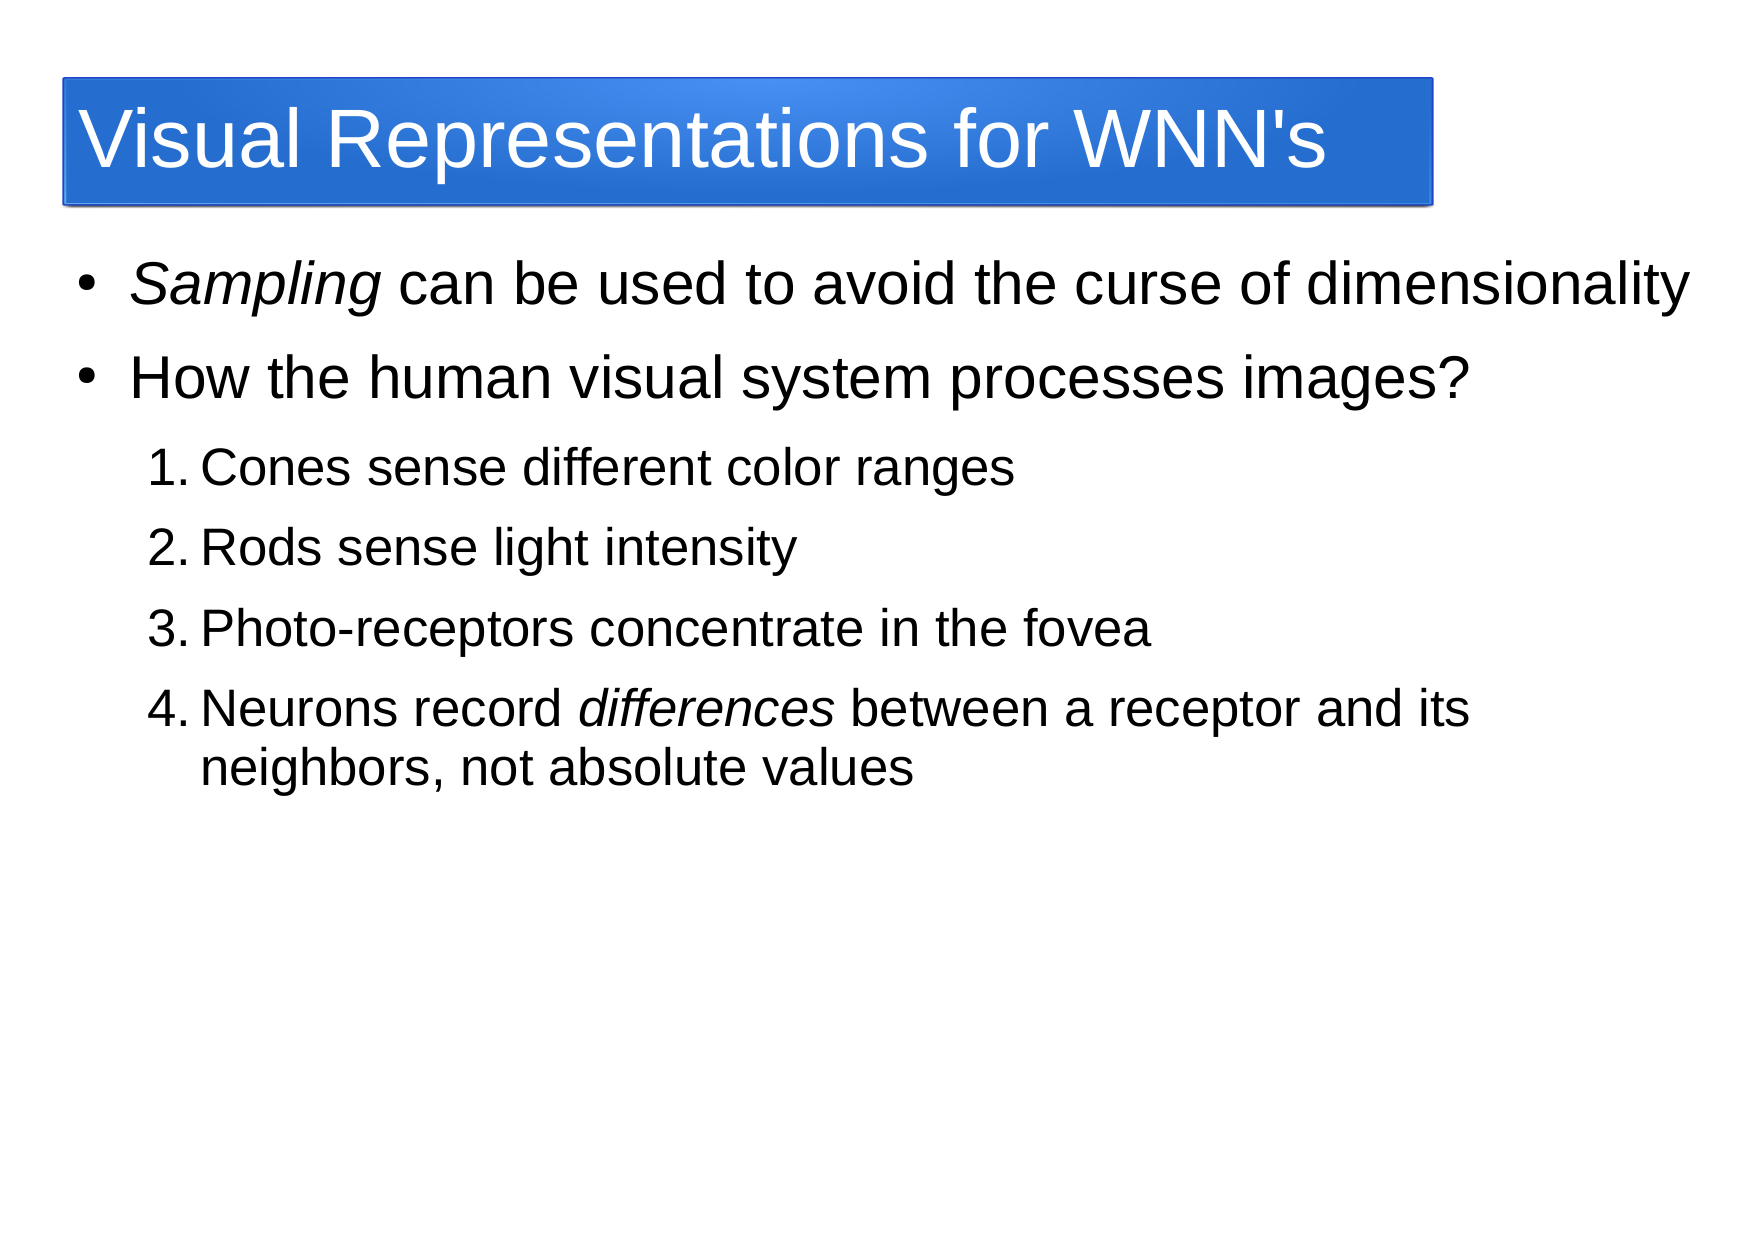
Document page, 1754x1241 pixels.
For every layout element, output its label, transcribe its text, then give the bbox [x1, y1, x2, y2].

title Visual Representations for WNN's [78, 80, 1429, 198]
picture [58, 77, 1439, 209]
list Sampling can be used to avoid the curse of dimensionality How the human visual system processes images? Cones sense different color ranges Rods sense light intensity Photo-receptors concentrate in the fovea Neurons record differences between a receptor and its neighbors, not absolute values [58, 249, 1696, 1051]
